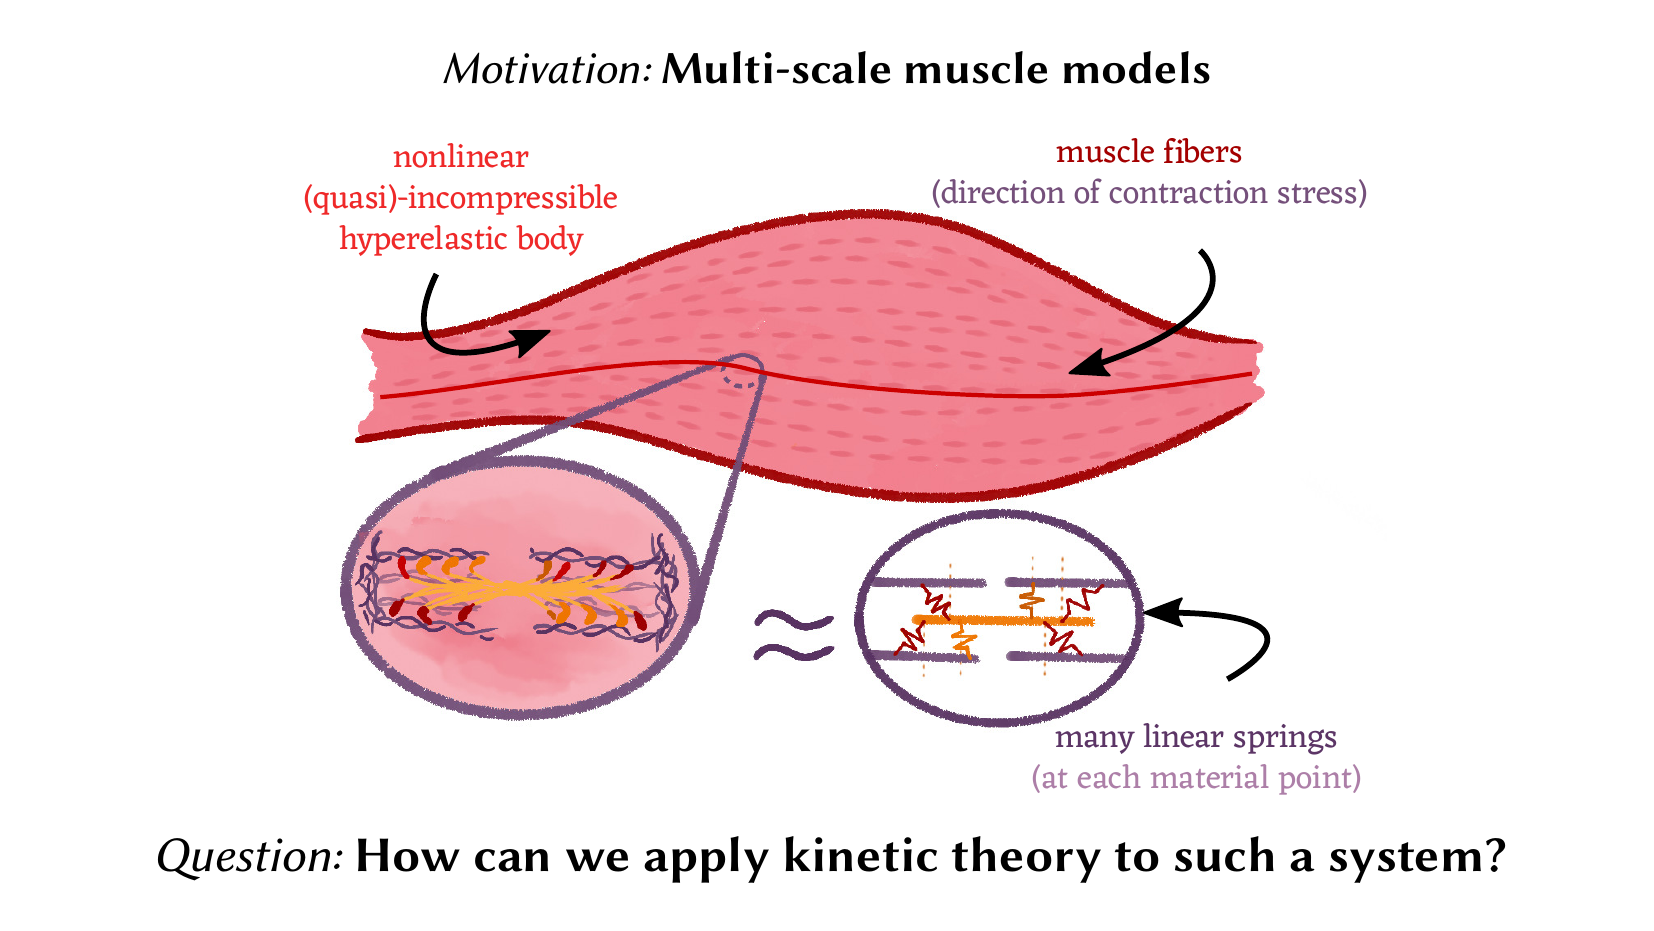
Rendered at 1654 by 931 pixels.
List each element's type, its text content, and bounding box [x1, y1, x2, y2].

text_box Question: How can we apply kinetic theory to such a system? [138, 819, 1525, 891]
subtitle Motivation: Multi-scale muscle models [82, 7, 1571, 130]
picture [270, 117, 1388, 796]
